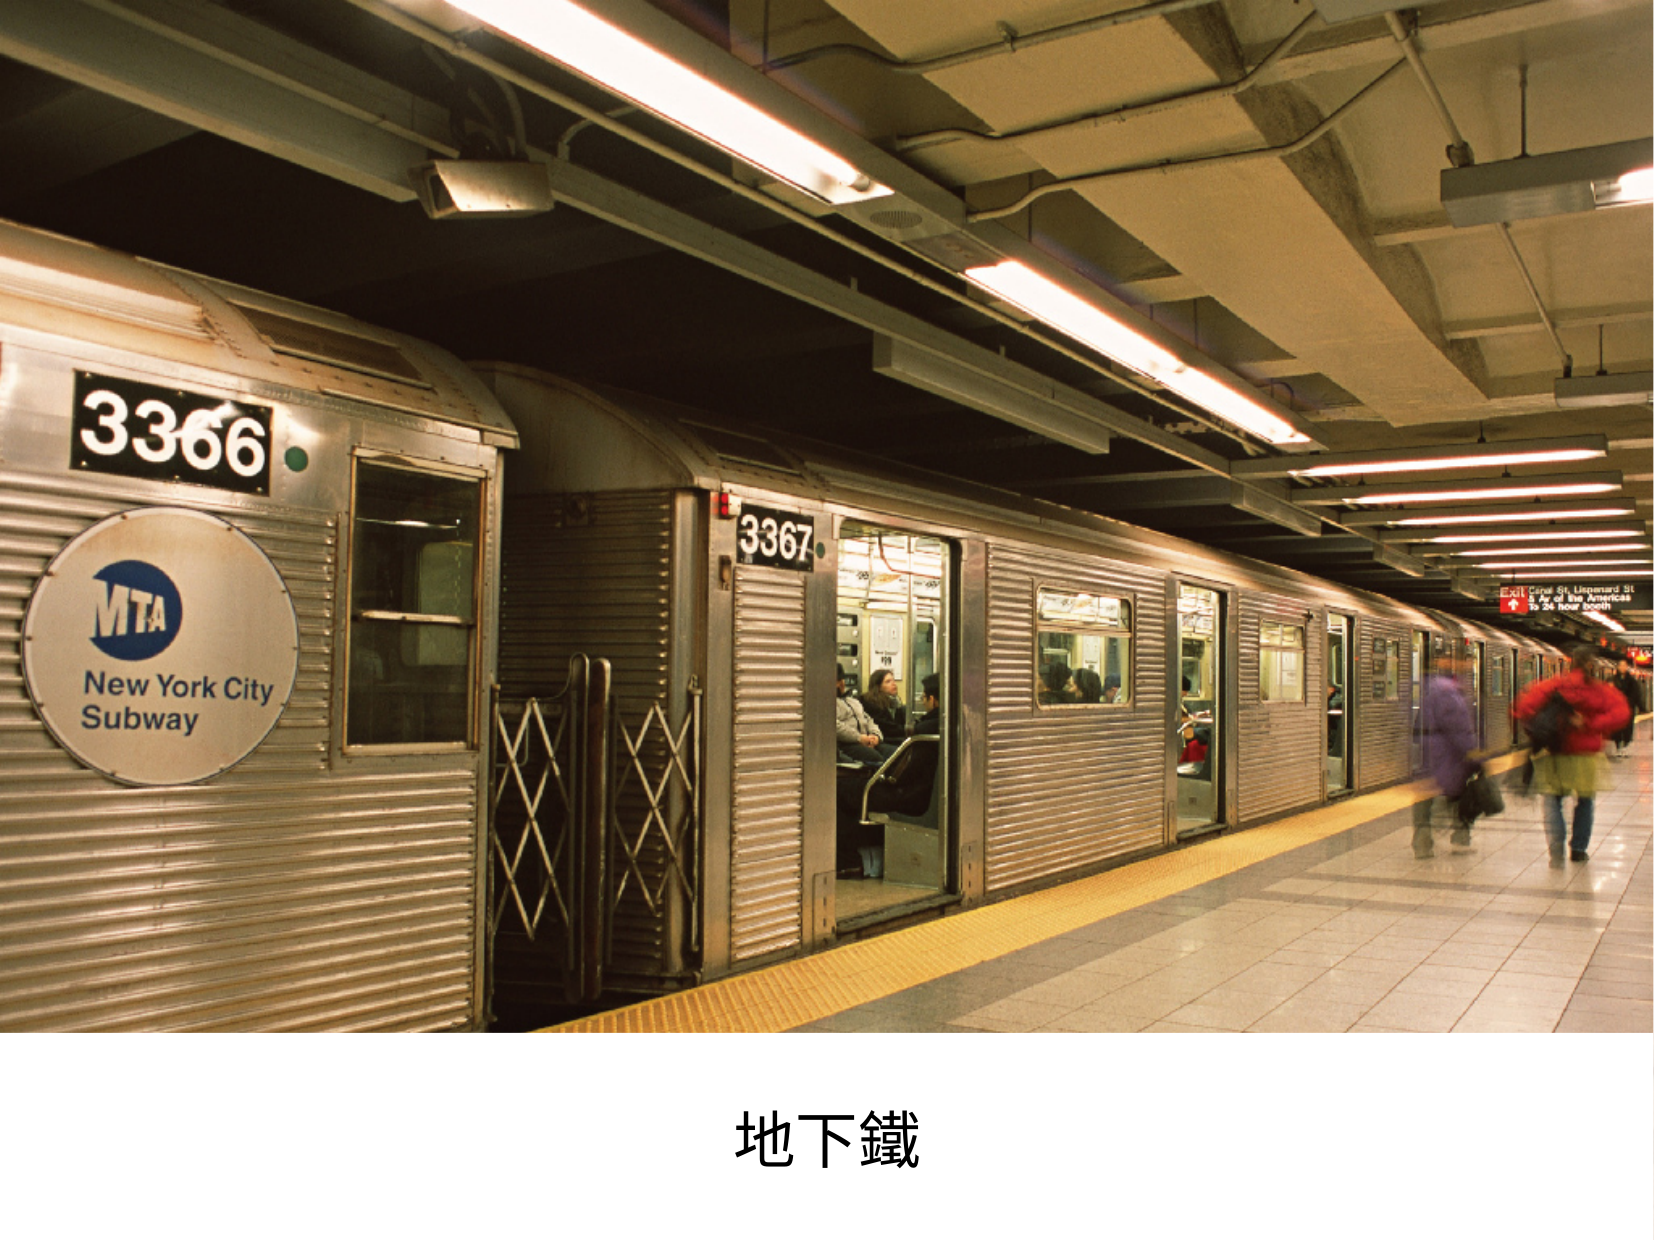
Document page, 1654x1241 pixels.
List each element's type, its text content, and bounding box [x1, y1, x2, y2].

title 地下鐵 [0, 1032, 1654, 1241]
picture [0, 0, 1654, 1032]
